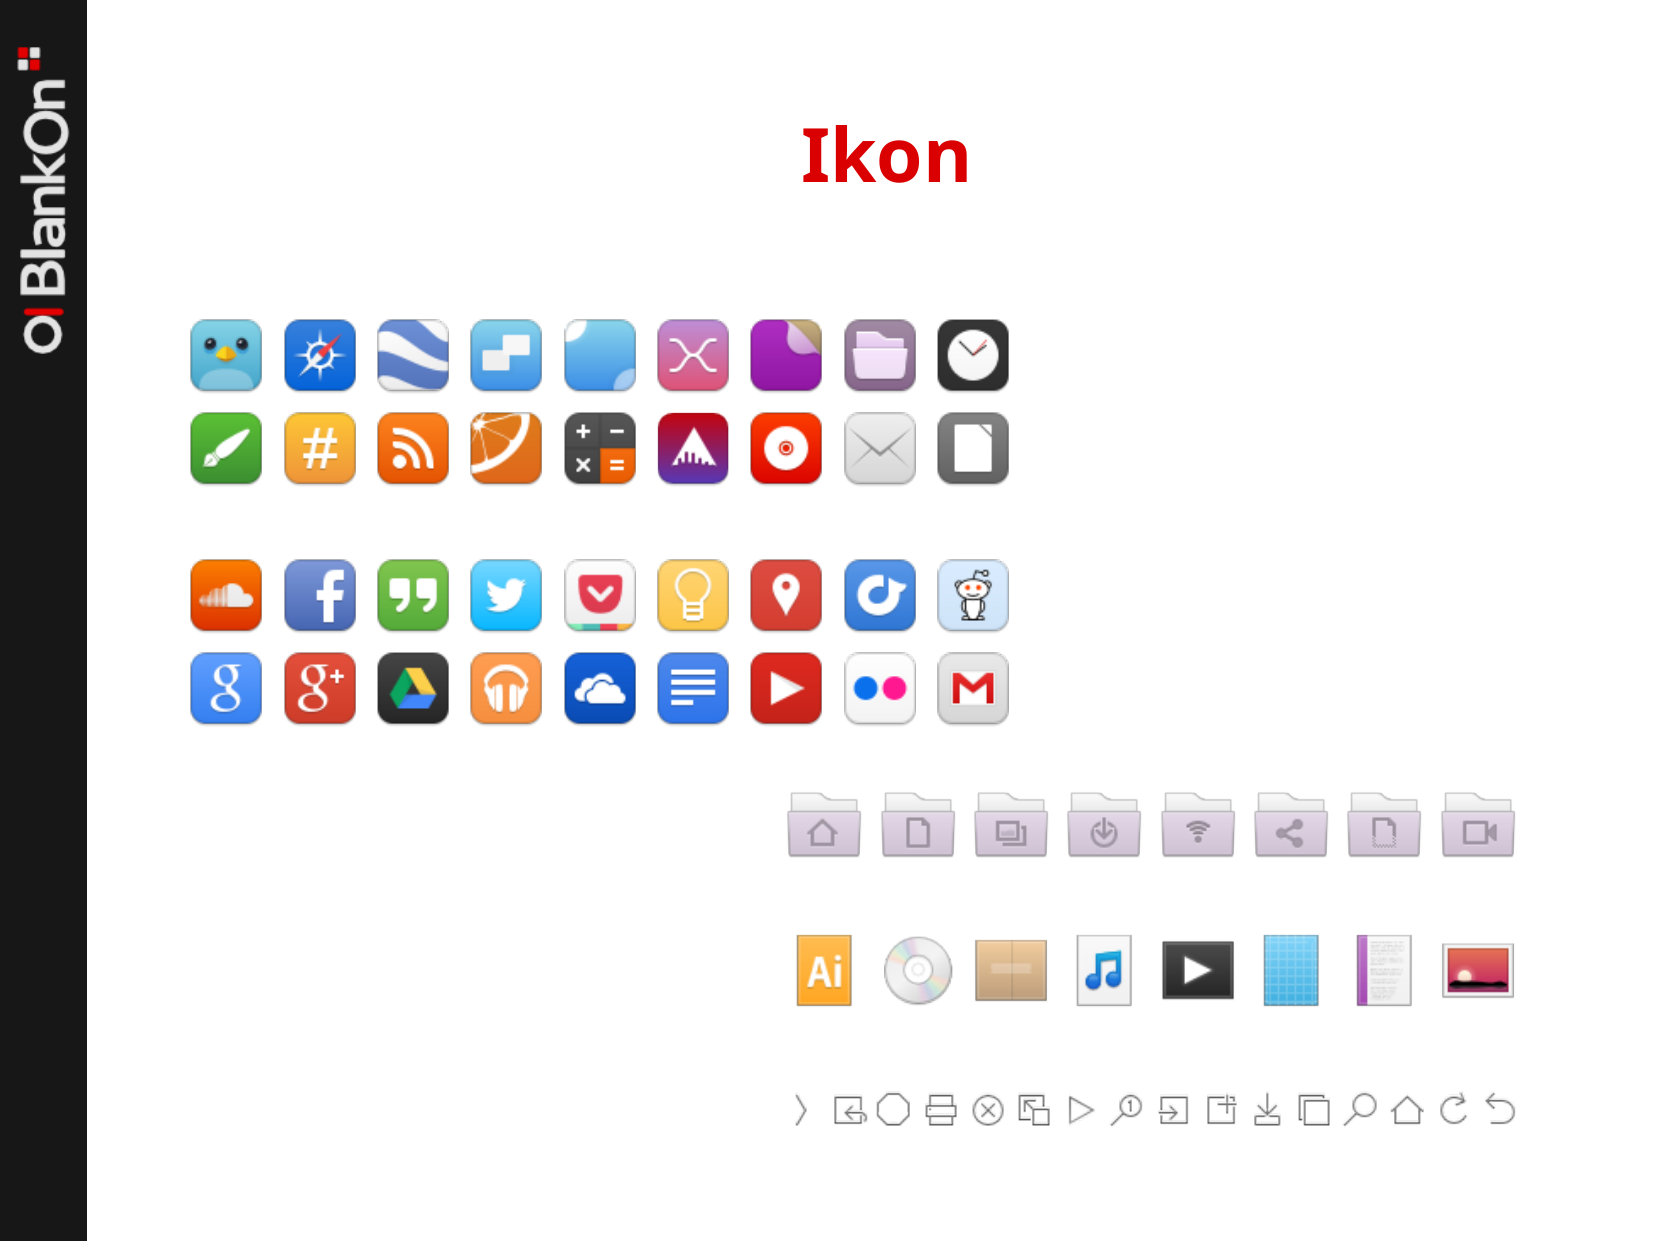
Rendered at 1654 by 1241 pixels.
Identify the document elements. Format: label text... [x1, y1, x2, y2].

picture [172, 301, 1580, 1172]
title Ikon [124, 49, 1613, 257]
picture [0, 0, 87, 1241]
